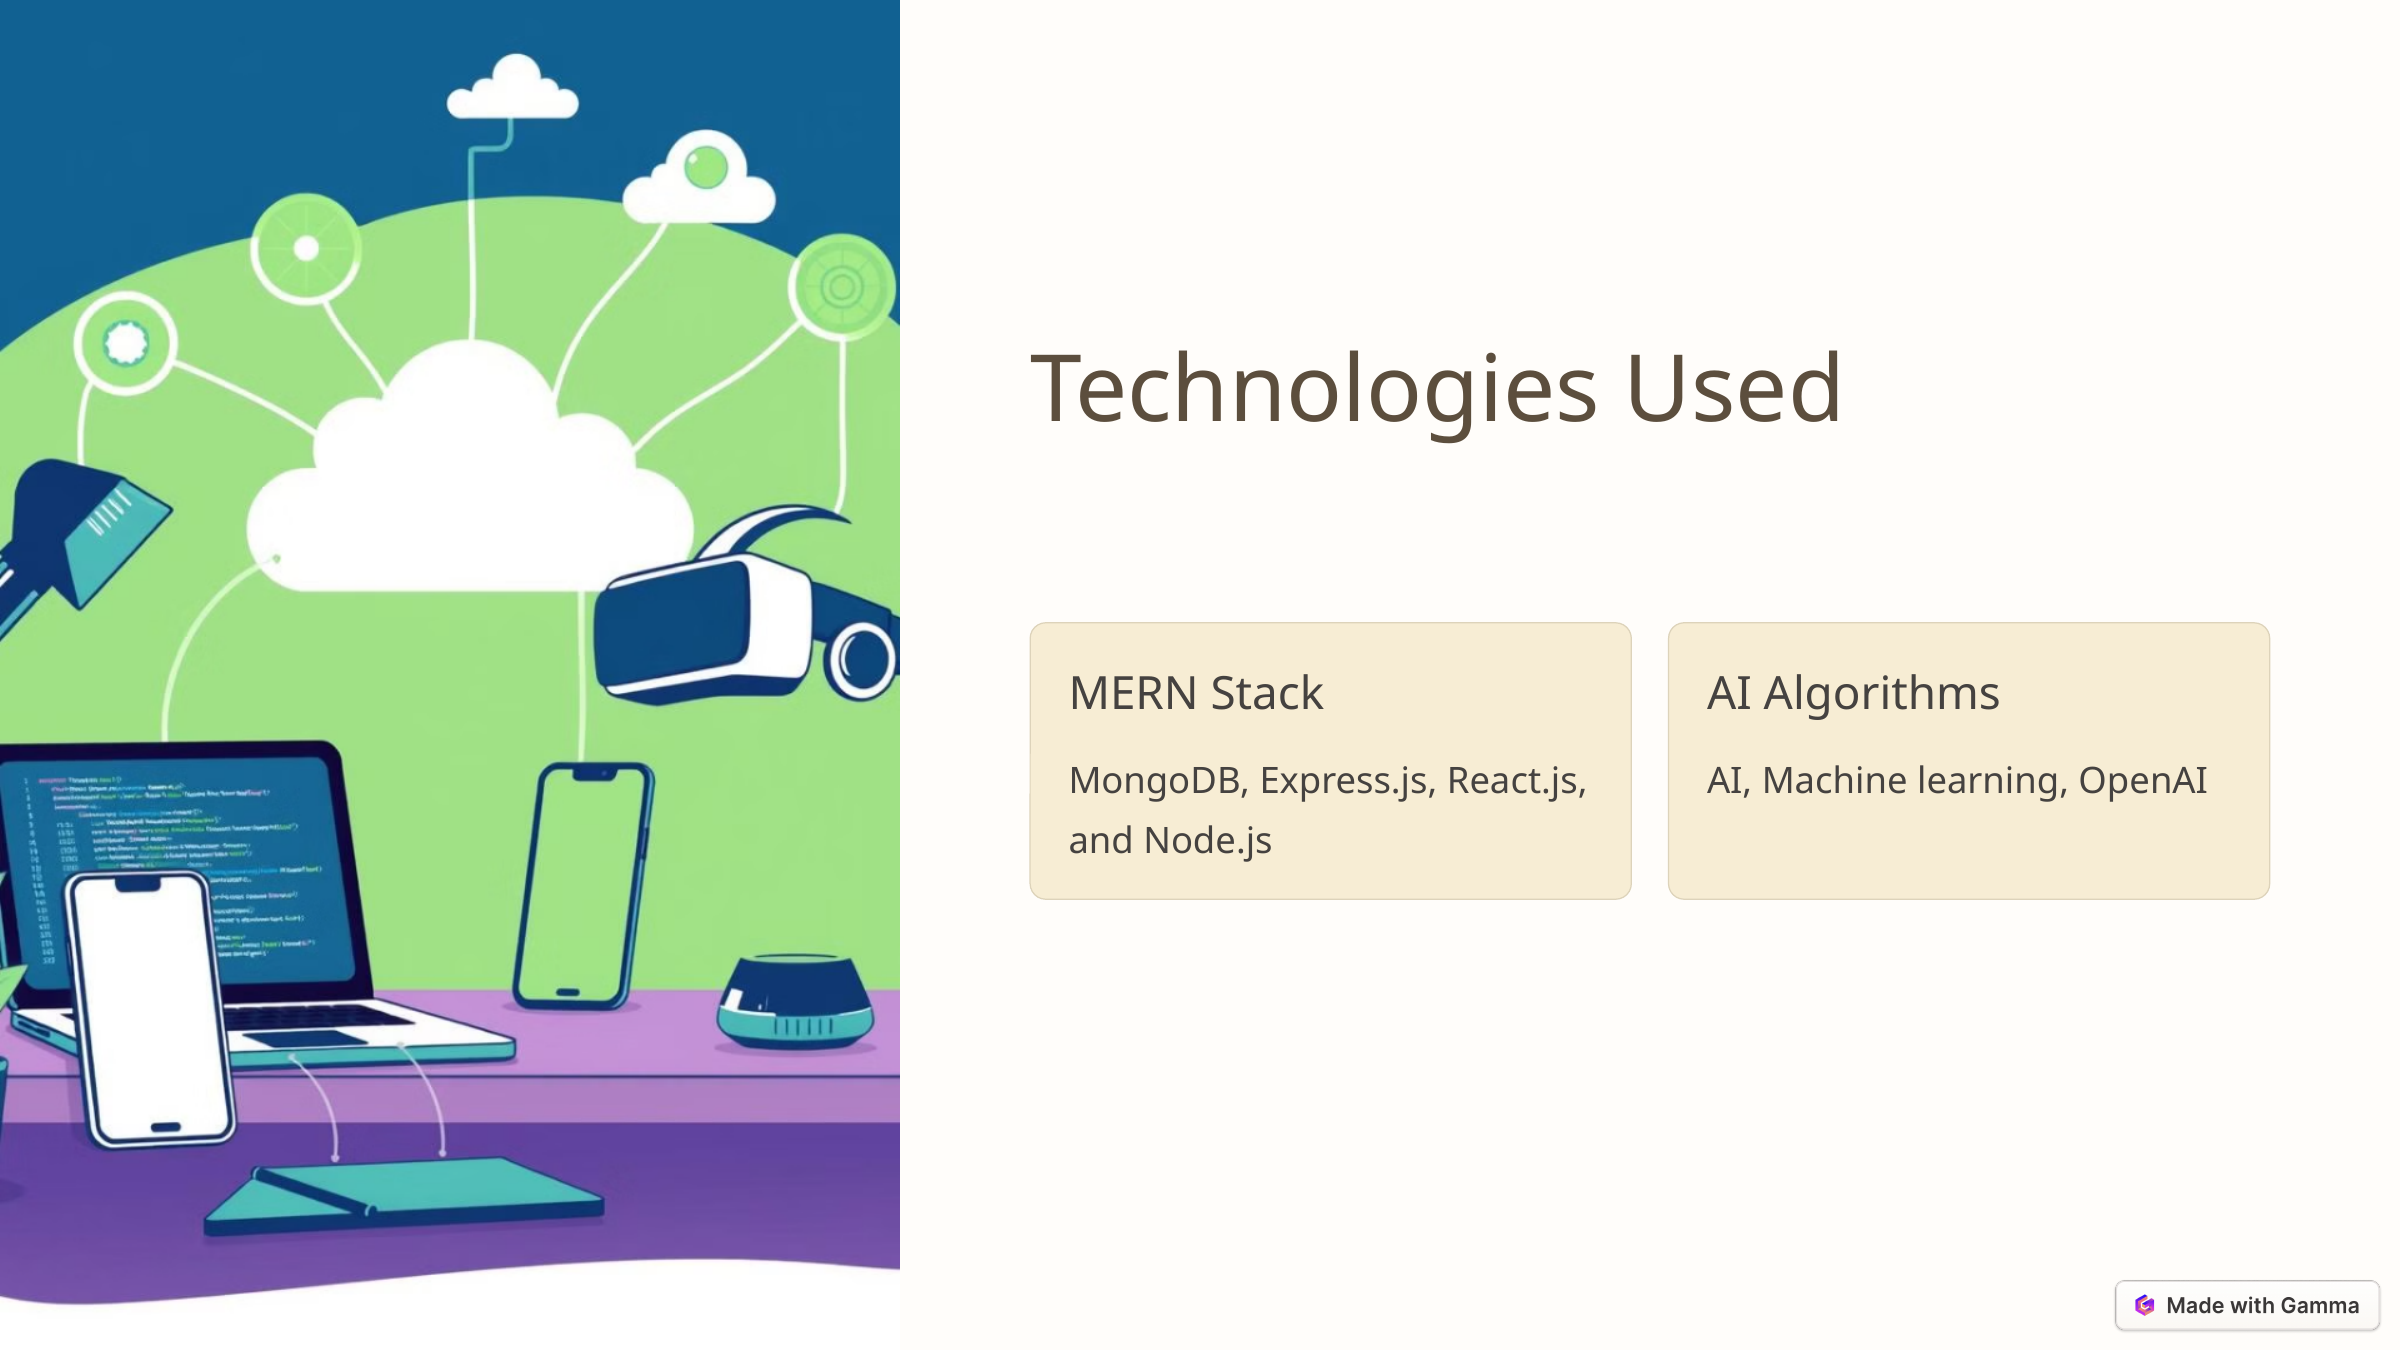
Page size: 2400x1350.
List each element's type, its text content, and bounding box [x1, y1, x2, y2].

text_box [1030, 622, 1632, 900]
text_box AI Algorithms [1706, 661, 2173, 720]
text_box Technologies Used [1030, 324, 1961, 502]
text_box AI, Machine learning, OpenAI [1706, 741, 2232, 802]
picture [0, 0, 900, 1350]
text_box [1668, 622, 2270, 900]
text_box MongoDB, Express.js, React.js, and Node.js [1068, 741, 1593, 861]
picture [2106, 1271, 2389, 1339]
text_box MERN Stack [1068, 661, 1534, 720]
